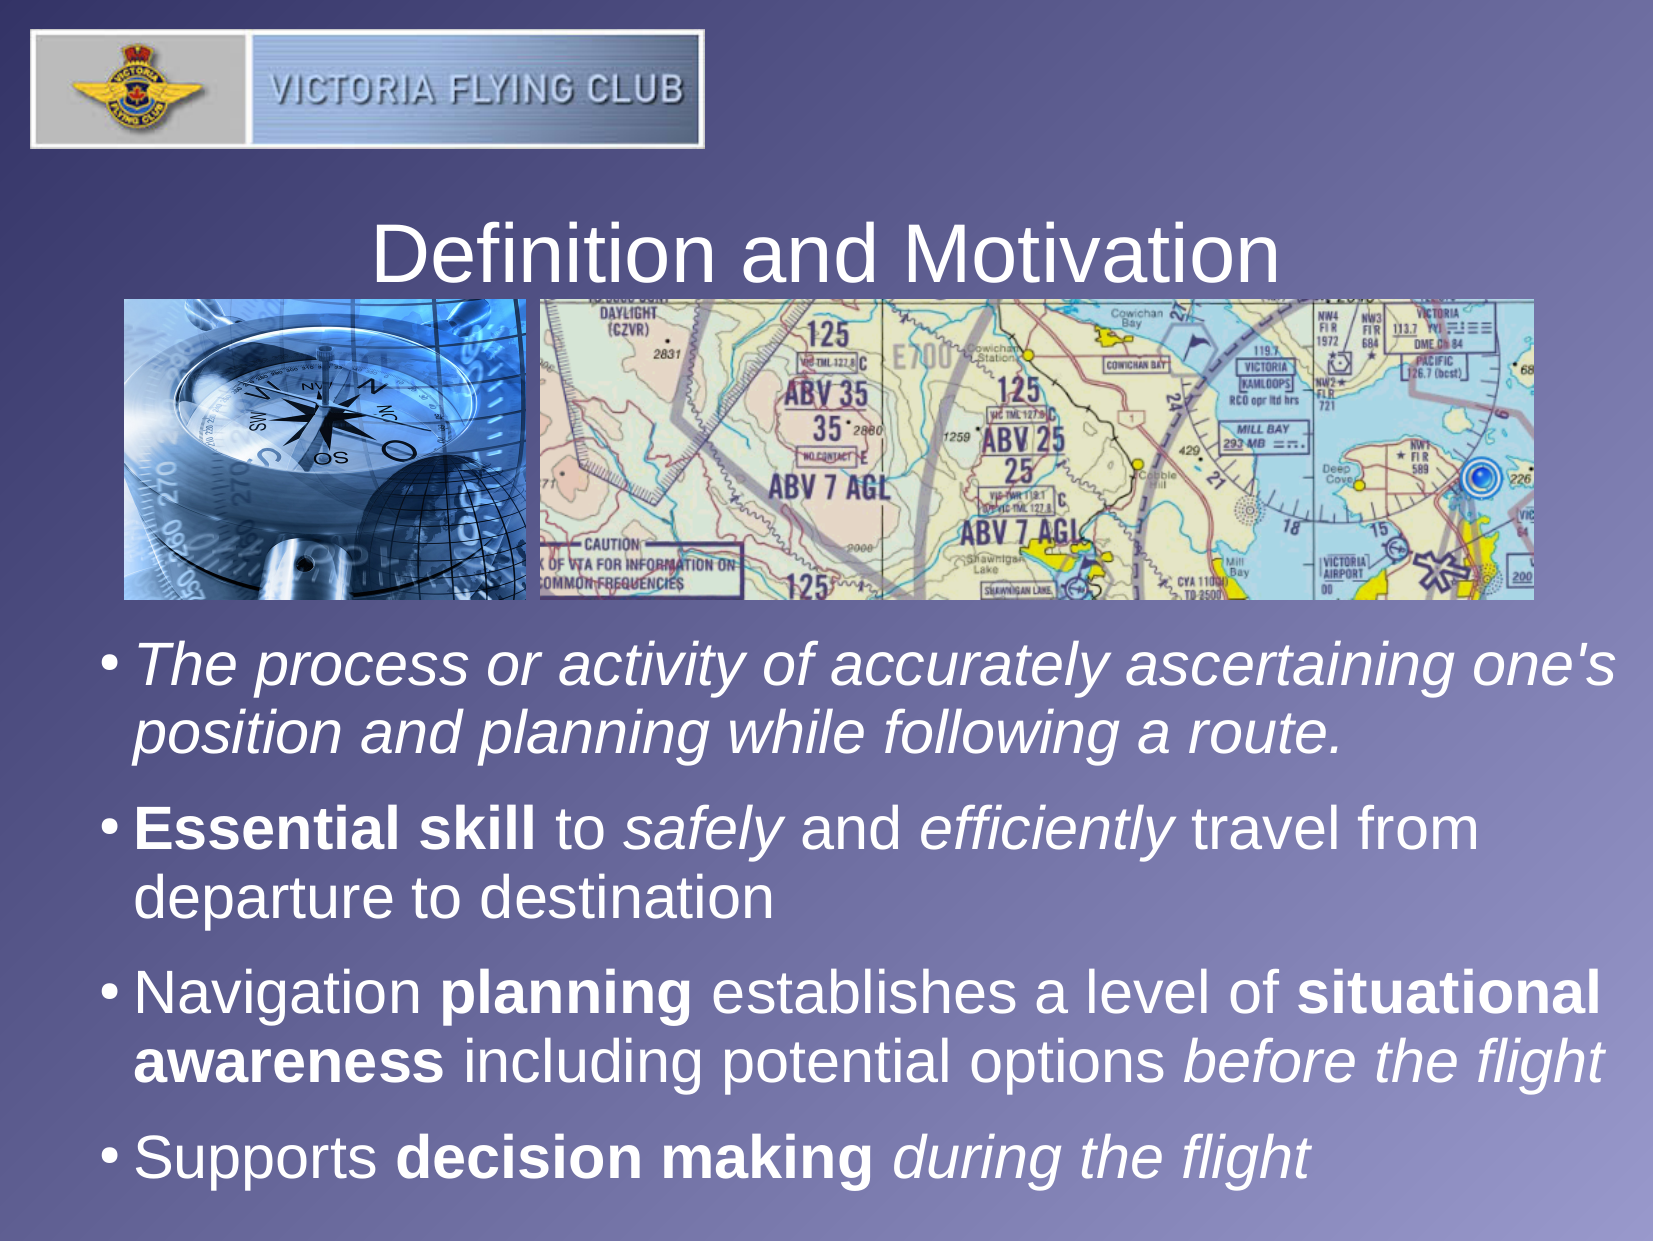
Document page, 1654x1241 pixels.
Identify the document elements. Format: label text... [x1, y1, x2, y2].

picture [30, 29, 705, 149]
list The process or activity of accurately ascertaining one's position and planning while following a route. Essential skill to safely and efficiently travel from departure to destination Navigation planning establishes a level of situational awareness including potential options before the flight Supports decision making during the flight [82, 630, 1621, 1201]
picture [540, 299, 1534, 601]
title Definition and Motivation [82, 150, 1571, 358]
picture [124, 358, 526, 601]
